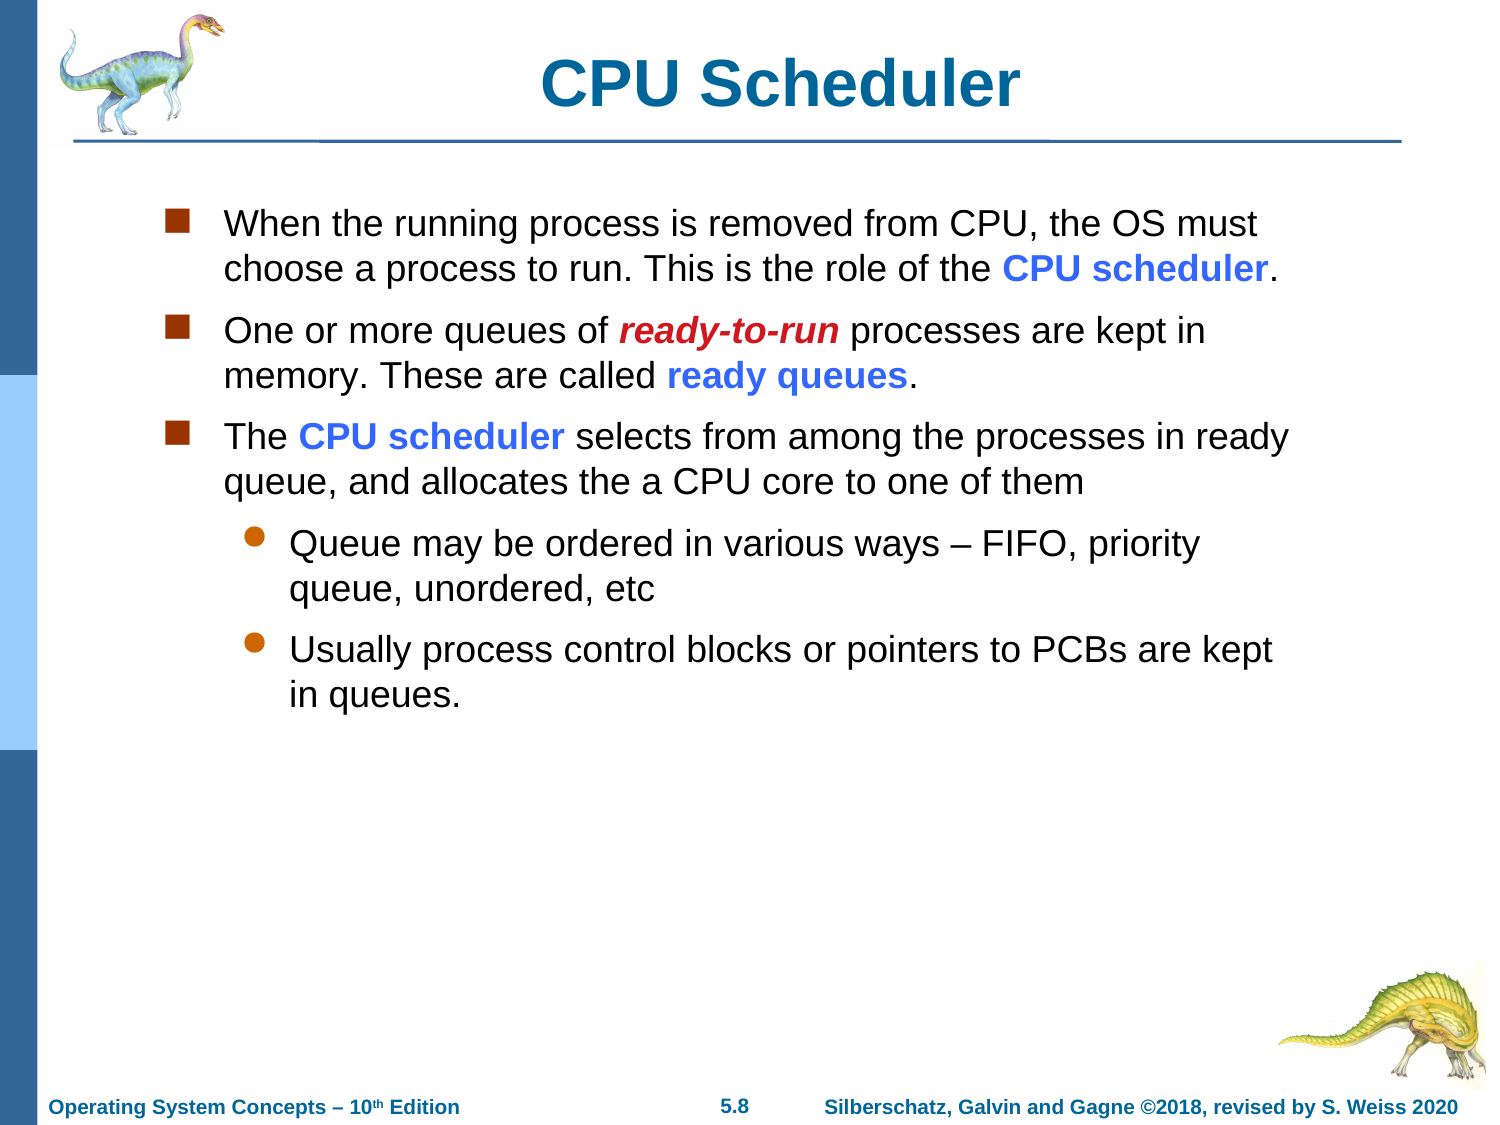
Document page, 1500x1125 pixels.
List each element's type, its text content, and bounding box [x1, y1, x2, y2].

picture [1141, 1099, 1149, 1104]
picture [1275, 959, 1486, 1090]
text_box When the running process is removed from CPU, the OS must choose a process to run. This is the role of the CPU scheduler. One or more queues of ready-to-run processes are kept in memory. These are called ready queues. The CPU scheduler selects from among the processes in ready queue, and allocates the a CPU core to one of them Queue may be ordered in various ways – FIFO, priority queue, unordered, etc Usually process control blocks or pointers to PCBs are kept in queues. [153, 191, 1313, 978]
picture [46, 0, 243, 149]
text_box CPU Scheduler [137, 33, 1426, 128]
